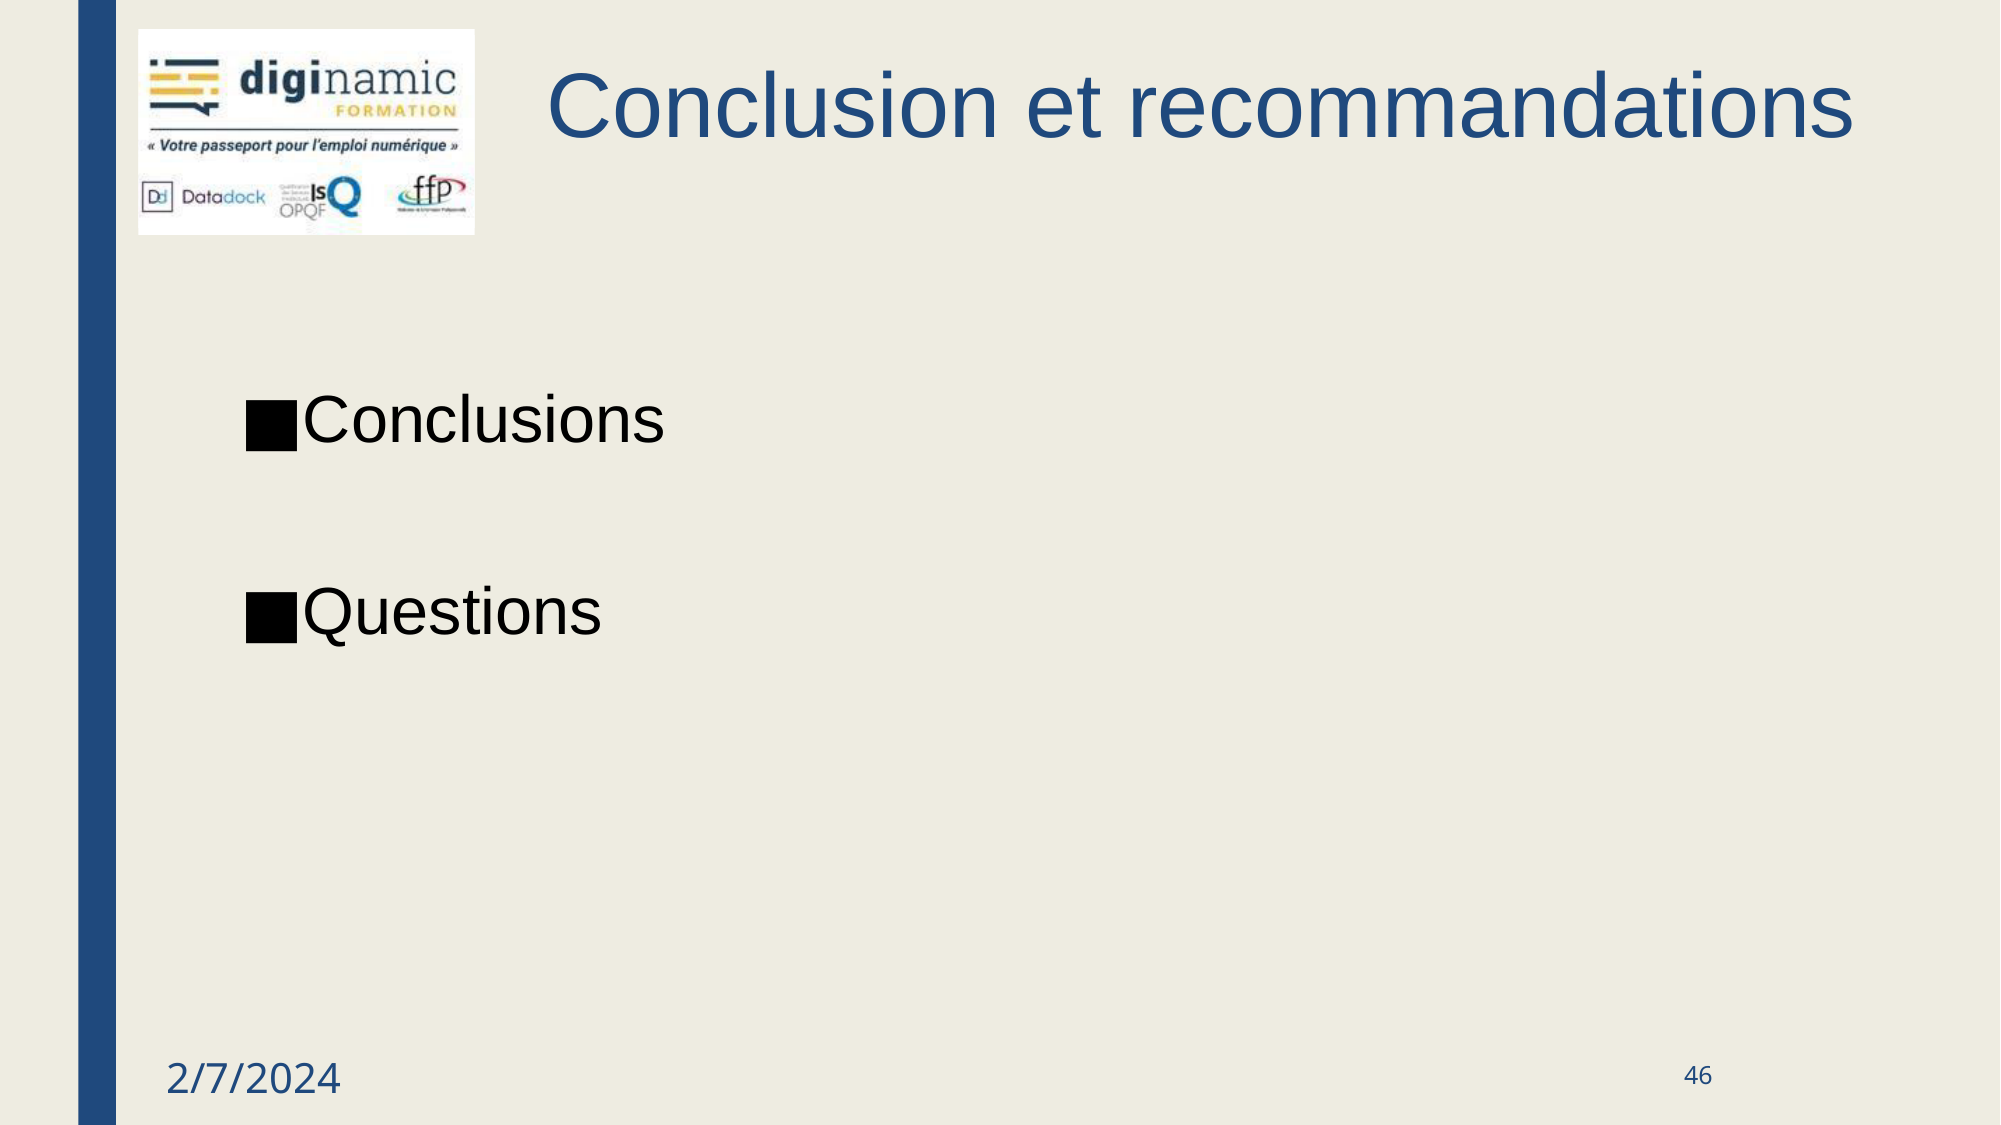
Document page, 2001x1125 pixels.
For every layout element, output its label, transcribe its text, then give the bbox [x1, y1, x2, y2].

text_box 2/7/2024 [151, 1043, 389, 1110]
text_box [1669, 1043, 1931, 1110]
list Conclusions Questions [225, 375, 1801, 963]
title Conclusion et recommandations [473, 51, 1931, 299]
